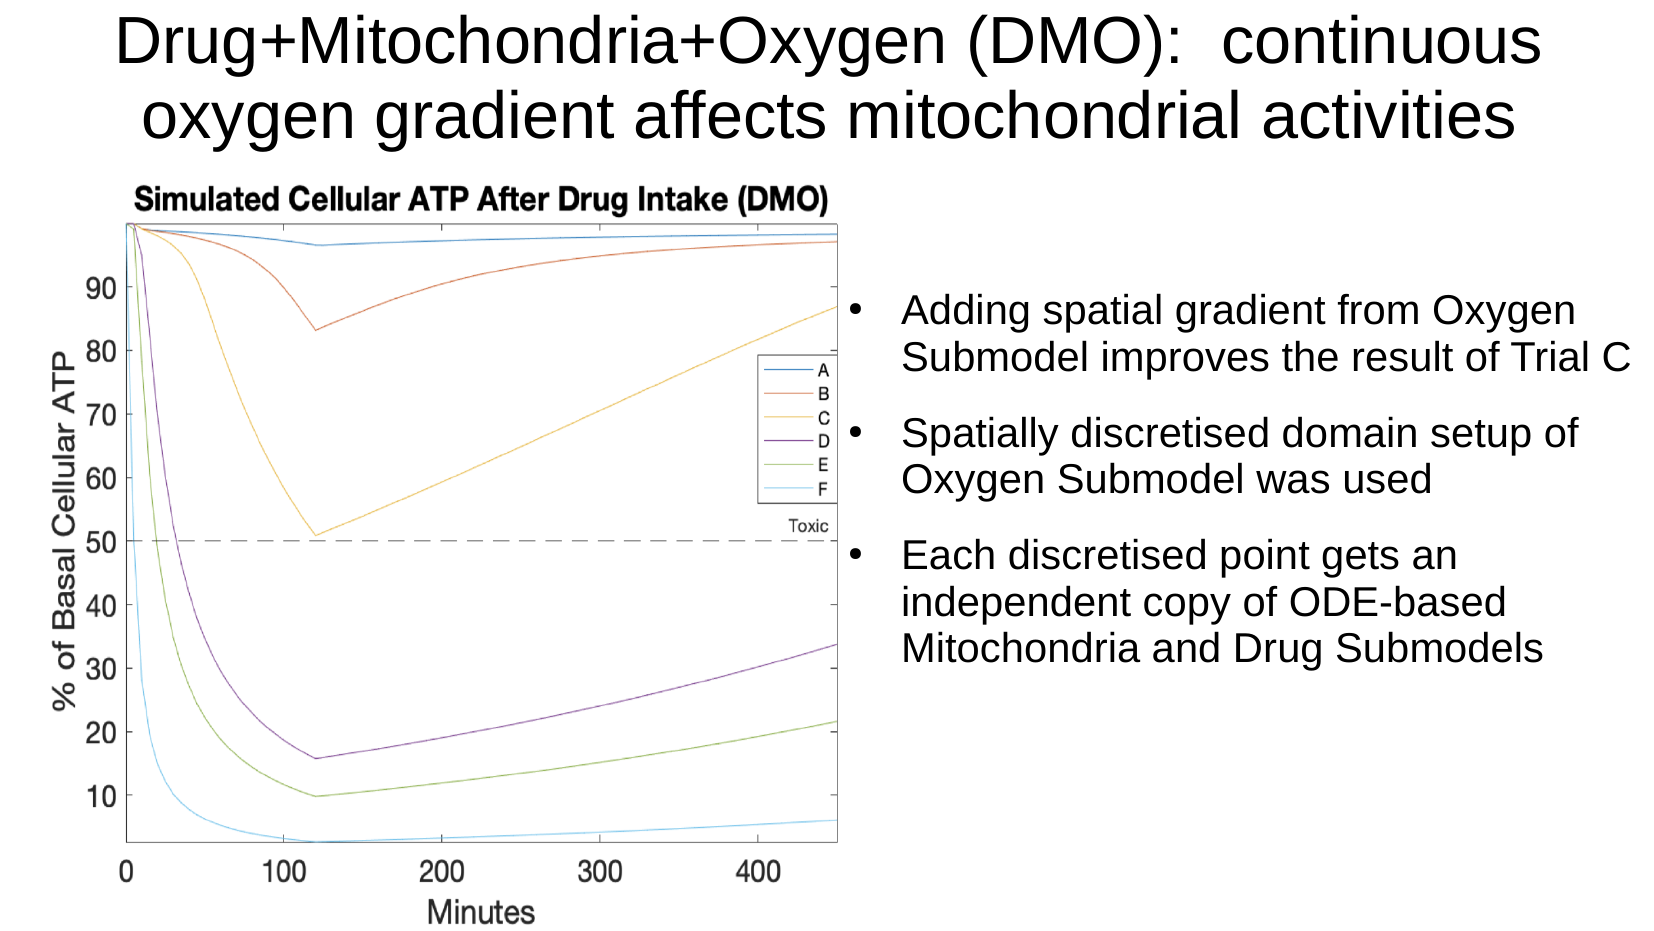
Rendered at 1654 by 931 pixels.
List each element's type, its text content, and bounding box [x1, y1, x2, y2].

title Drug+Mitochondria+Oxygen (DMO): continuous oxygen gradient affects mitochondrial activities [0, 0, 1654, 156]
list Adding spatial gradient from Oxygen Submodel improves the result of Trial C Spatially discretised domain setup of Oxygen Submodel was used Each discretised point gets an independent copy of ODE-based Mitochondria and Drug Submodels [830, 164, 1642, 739]
picture [22, 181, 857, 931]
